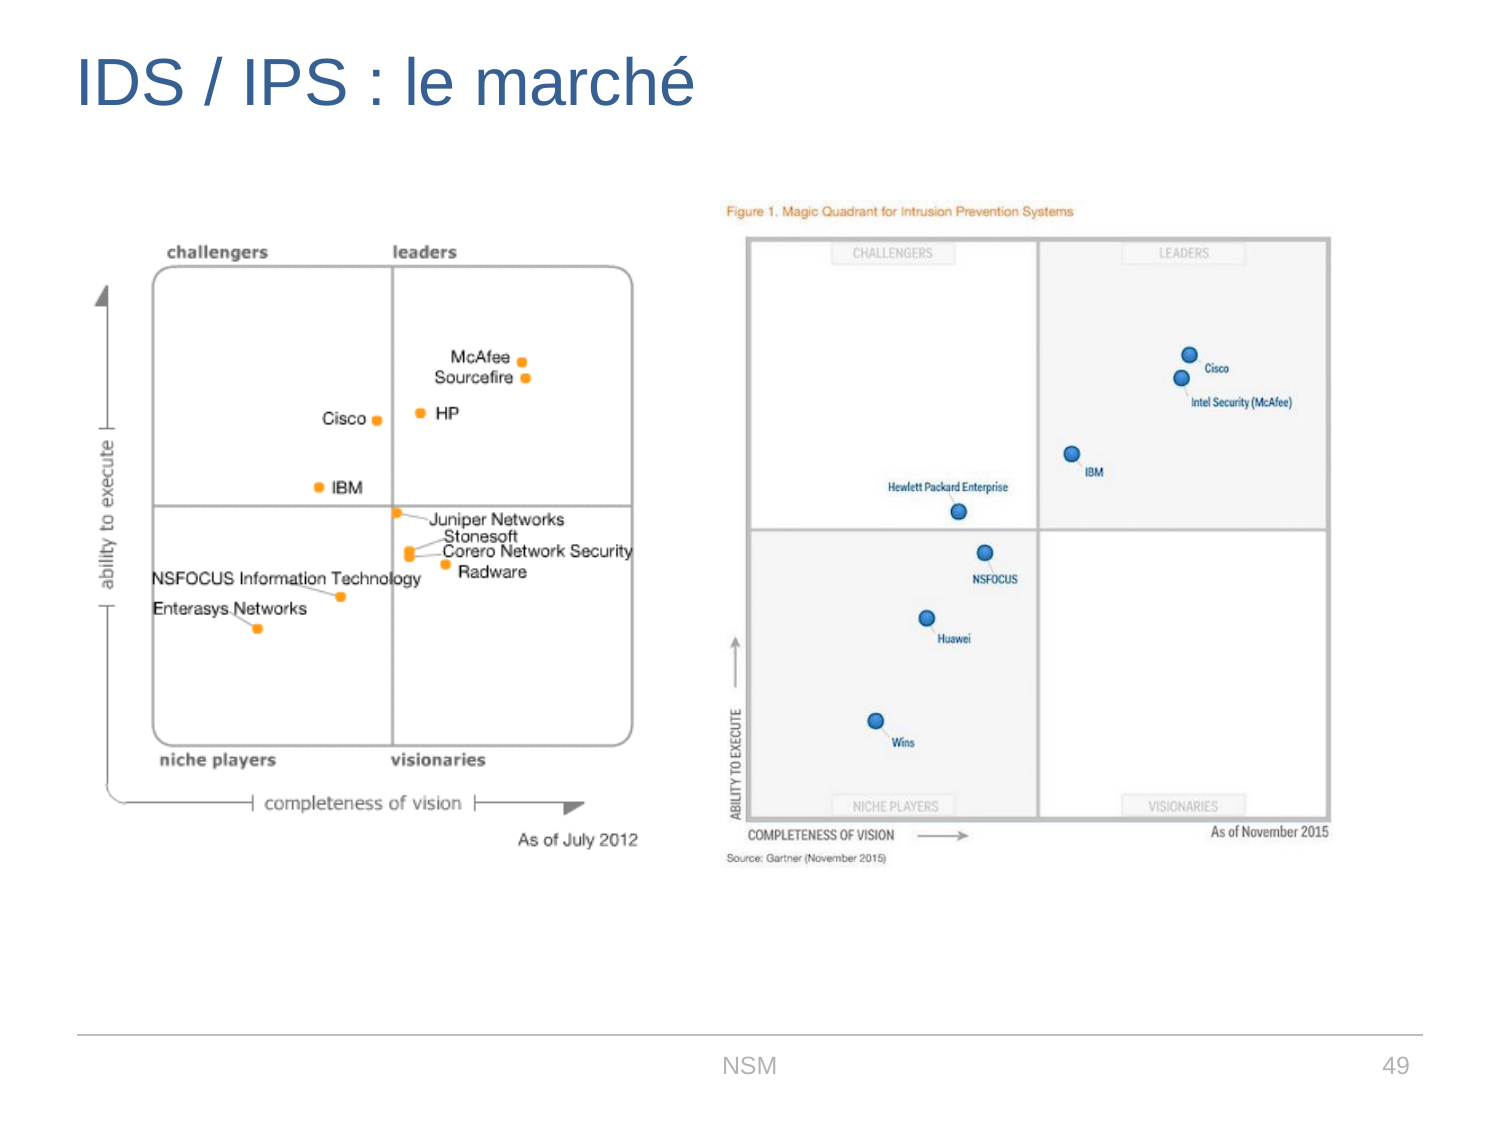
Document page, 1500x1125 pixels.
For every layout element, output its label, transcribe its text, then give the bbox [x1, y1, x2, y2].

title IDS / IPS : le marché [75, 45, 1425, 233]
picture [59, 206, 698, 861]
picture [720, 200, 1341, 870]
